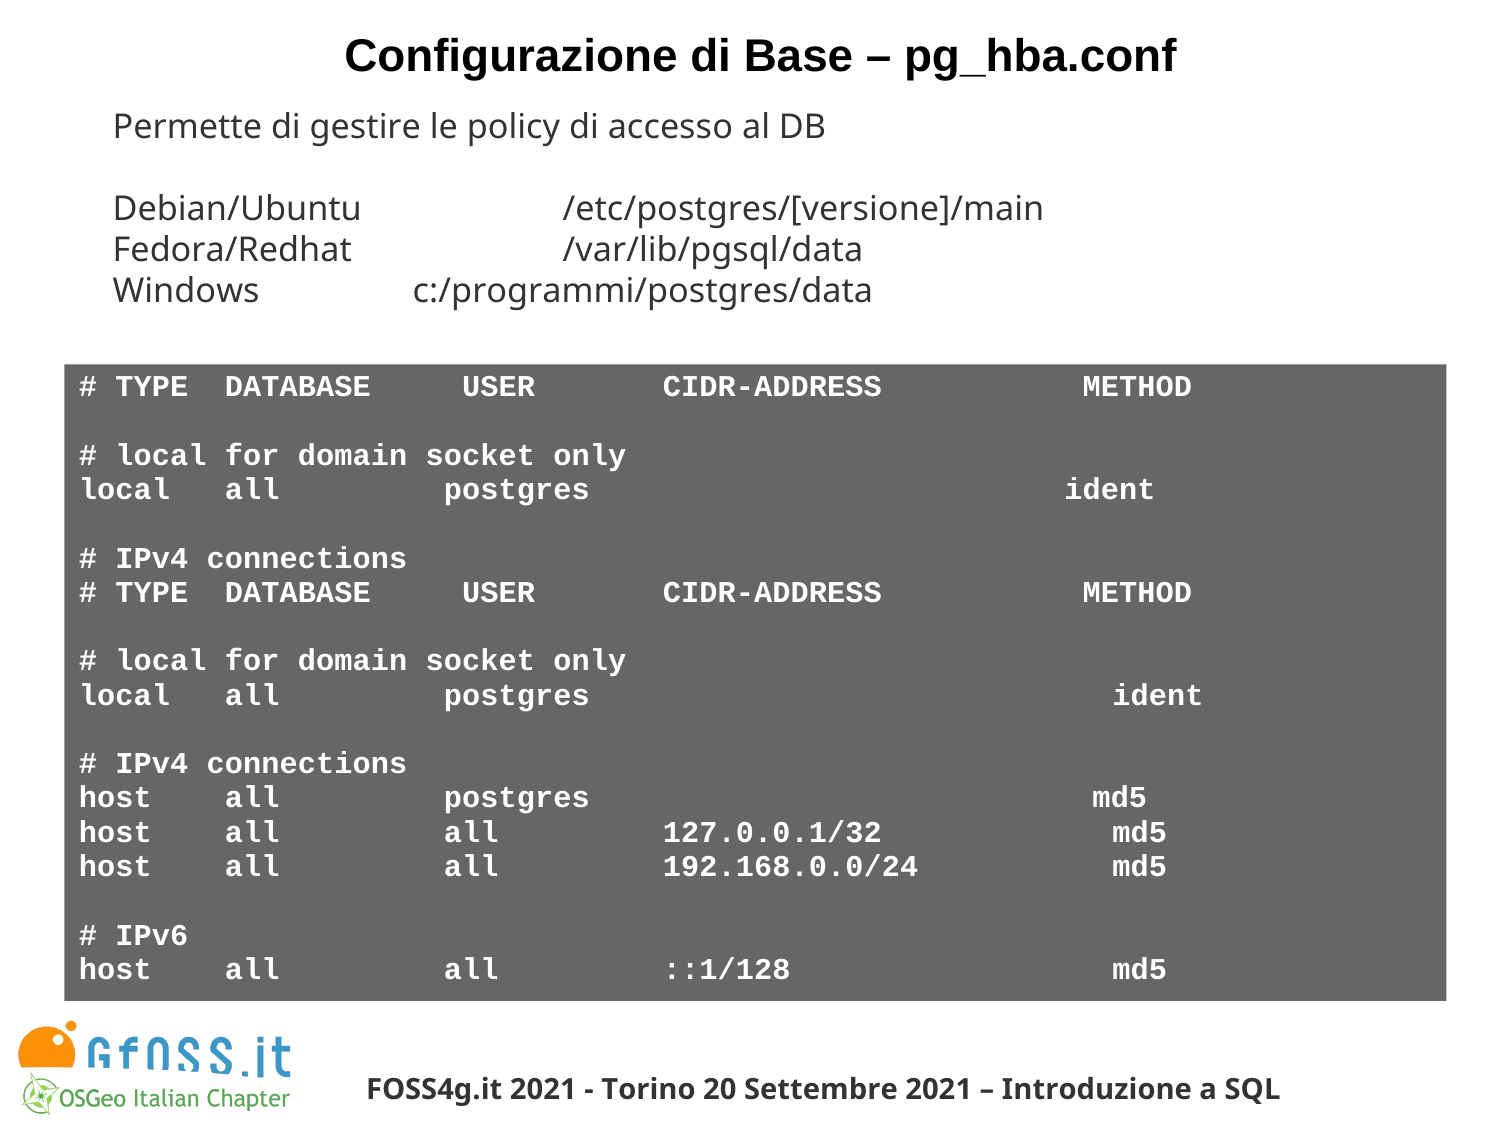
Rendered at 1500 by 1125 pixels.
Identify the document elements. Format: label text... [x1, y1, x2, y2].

title Configurazione di Base – pg_hba.conf [21, 26, 1500, 82]
picture [0, 1009, 308, 1125]
text_box # TYPE DATABASE USER CIDR-ADDRESS METHOD # local for domain socket only local all postgres ident # IPv4 connections # TYPE DATABASE USER CIDR-ADDRESS METHOD # local for domain socket only local all postgres ident # IPv4 connections host all postgres md5 host all all 127.0.0.1/32 md5 host all all 192.168.0.0/24 md5 # IPv6 host all all ::1/128 md5 [64, 364, 1447, 1001]
text_box Permette di gestire le policy di accesso al DB Debian/Ubuntu /etc/postgres/[versione]/main Fedora/Redhat /var/lib/pgsql/data Windows c:/programmi/postgres/data [53, 96, 1243, 324]
